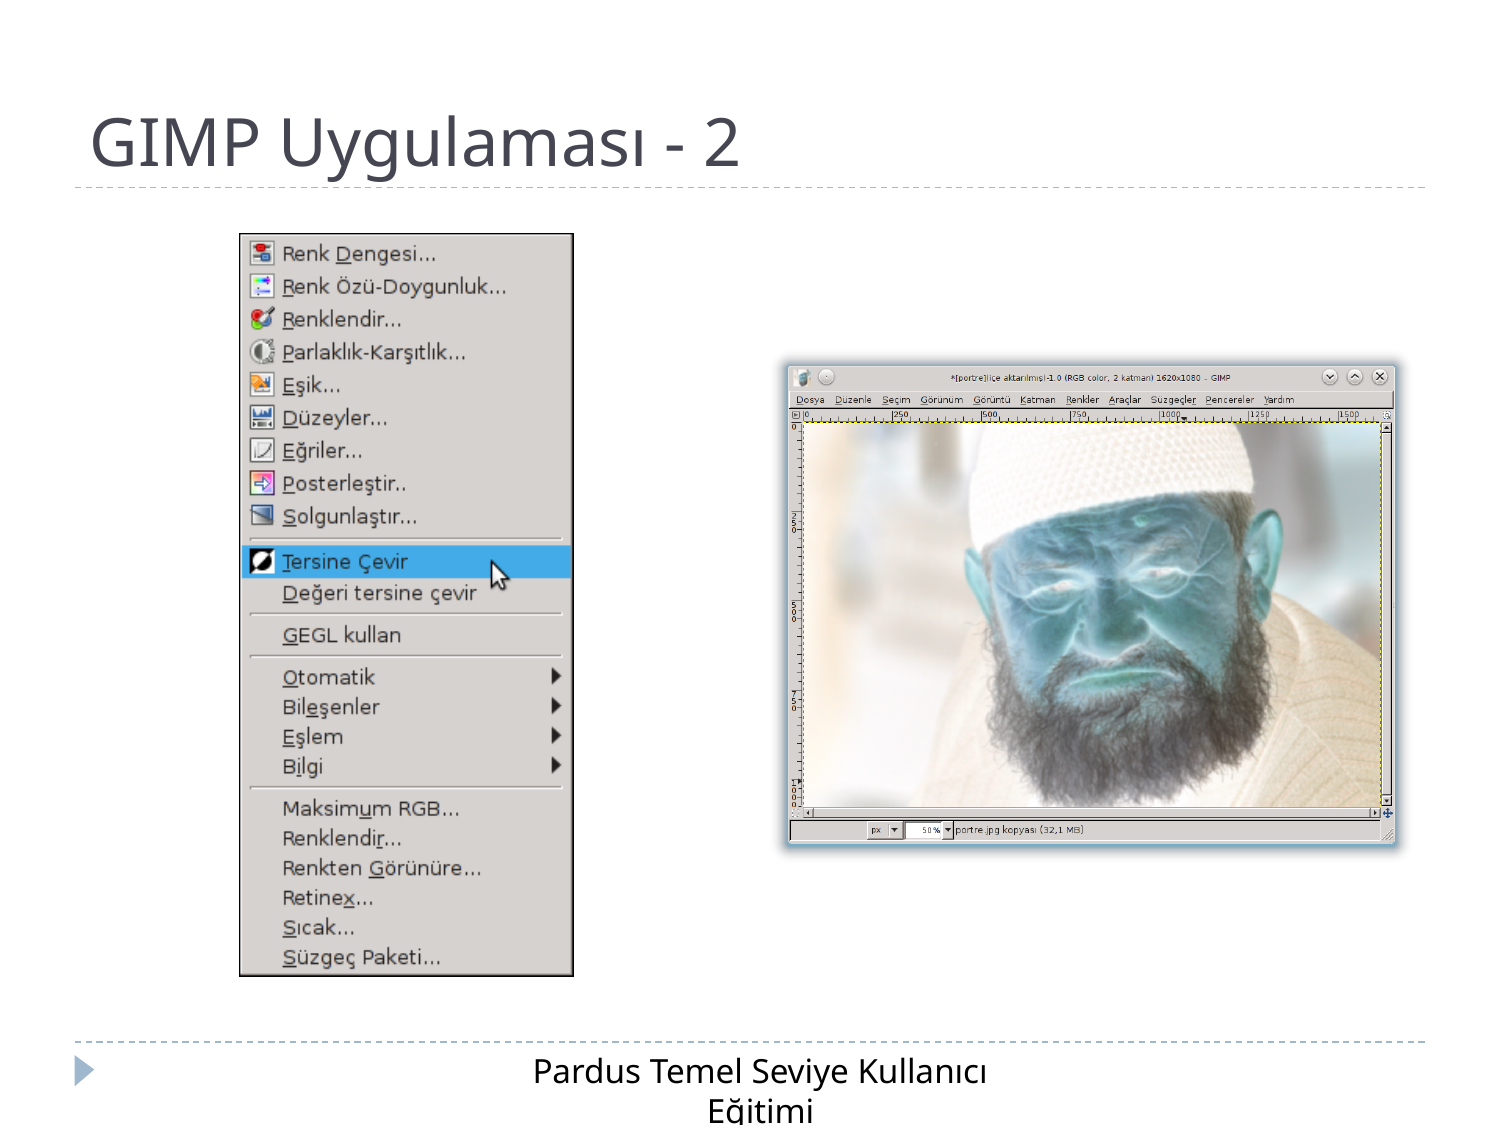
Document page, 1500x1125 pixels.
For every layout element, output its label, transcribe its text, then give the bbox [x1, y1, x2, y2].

picture [759, 337, 1423, 872]
picture [239, 233, 574, 977]
title GIMP Uygulaması - 2 [75, 37, 1425, 188]
